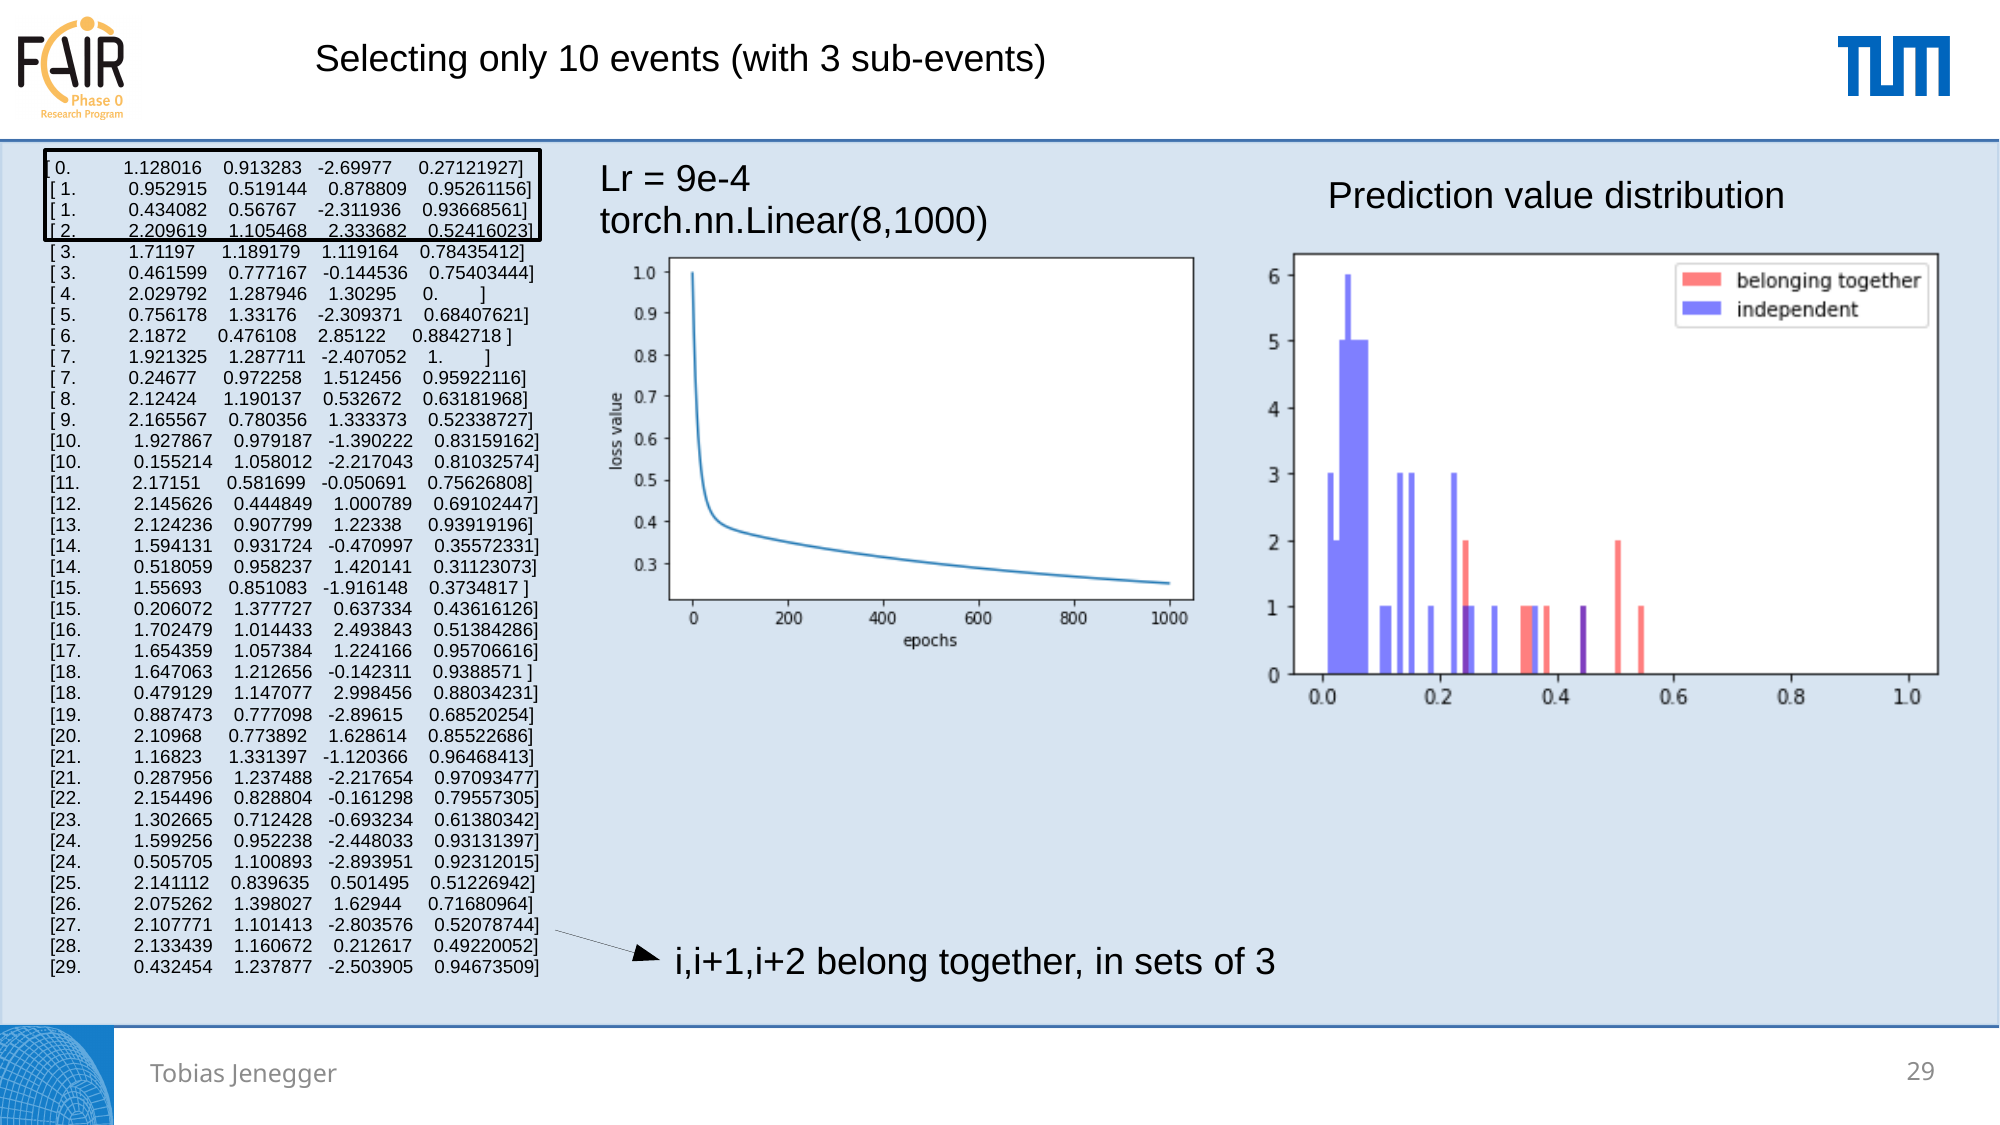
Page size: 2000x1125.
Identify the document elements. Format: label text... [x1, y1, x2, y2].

text_box [338, 194, 600, 267]
picture [1838, 36, 1950, 96]
picture [15, 15, 142, 120]
text_box Selecting only 10 events (with 3 sub-events) [300, 29, 1726, 87]
text_box [338, 194, 538, 238]
text_box [ 0. 1.128016 0.913283 -2.69977 0.27121927] [ 1. 0.952915 0.519144 0.878809 0.95261156] [ 1. 0.434082 0.56767 -2.311936 0.93668561] [ 2. 2.209619 1.105468 2.333682 0.52416023] [ 3. 1.71197 1.189179 1.119164 0.78435412] [ 3. 0.461599 0.777167 -0.144536 0.75403444] [ 4. 2.029792 1.287946 1.30295 0. ] [ 5. 0.756178 1.33176 -2.309371 0.68407621] [ 6. 2.1872 0.476108 2.85122 0.8842718 ] [ 7. 1.921325 1.287711 -2.407052 1. ] [ 7. 0.24677 0.972258 1.512456 0.95922116] [ 8. 2.12424 1.190137 0.532672 0.63181968] [ 9. 2.165567 0.780356 1.333373 0.52338727] [10. 1.927867 0.979187 -1.390222 0.83159162] [10. 0.155214 1.058012 -2.217043 0.81032574] [11. 2.17151 0.581699 -0.050691 0.75626808] [12. 2.145626 0.444849 1.000789 0.69102447] [13. 2.124236 0.907799 1.22338 0.93919196] [14. 1.594131 0.931724 -0.470997 0.35572331] [14. 0.518059 0.958237 1.420141 0.31123073] [15. 1.55693 0.851083 -1.916148 0.3734817 ] [15. 0.206072 1.377727 0.637334 0.43616126] [16. 1.702479 1.014433 2.493843 0.51384286] [17. 1.654359 1.057384 1.224166 0.95706616] [18. 1.647063 1.212656 -0.142311 0.9388571 ] [18. 0.479129 1.147077 2.998456 0.88034231] [19. 0.887473 0.777098 -2.89615 0.68520254] [20. 2.10968 0.773892 1.628614 0.85522686] [21. 1.16823 1.331397 -1.120366 0.96468413] [21. 0.287956 1.237488 -2.217654 0.97093477] [22. 2.154496 0.828804 -0.161298 0.79557305] [23. 1.302665 0.712428 -0.693234 0.61380342] [24. 1.599256 0.952238 -2.448033 0.93131397] [24. 0.505705 1.100893 -2.893951 0.92312015] [25. 2.141112 0.839635 0.501495 0.51226942] [26. 2.075262 1.398027 1.62944 0.71680964] [27. 2.107771 1.101413 -2.803576 0.52078744] [28. 2.133439 1.160672 0.212617 0.49220052] [29. 0.432454 1.237877 -2.503905 0.94673509] [30, 149, 1306, 985]
picture [0, 1025, 114, 1125]
text_box Prediction value distribution [1313, 167, 1899, 225]
picture [1253, 242, 1951, 721]
text_box [ 0. 1.128016 0.913283 -2.69977 0.27121927] [ 1. 0.952915 0.519144 0.878809 0.95261156] [ 1. 0.434082 0.56767 -2.311936 0.93668561] [ 2. 2.209619 1.105468 2.333682 0.52416023] [ 3. 1.71197 1.189179 1.119164 0.78435412] [ 3. 0.461599 0.777167 -0.144536 0.75403444] [ 4. 2.029792 1.287946 1.30295 0. ] [ 5. 0.756178 1.33176 -2.309371 0.68407621] [ 6. 2.1872 0.476108 2.85122 0.8842718 ] [ 7. 1.921325 1.287711 -2.407052 1. ] [ 7. 0.24677 0.972258 1.512456 0.95922116] [ 8. 2.12424 1.190137 0.532672 0.63181968] [ 9. 2.165567 0.780356 1.333373 0.52338727] [10. 1.927867 0.979187 -1.390222 0.83159162] [10. 0.155214 1.058012 -2.217043 0.81032574] [11. 2.17151 0.581699 -0.050691 0.75626808] [12. 2.145626 0.444849 1.000789 0.69102447] [13. 2.124236 0.907799 1.22338 0.93919196] [14. 1.594131 0.931724 -0.470997 0.35572331] [14. 0.518059 0.958237 1.420141 0.31123073] [15. 1.55693 0.851083 -1.916148 0.3734817 ] [15. 0.206072 1.377727 0.637334 0.43616126] [16. 1.702479 1.014433 2.493843 0.51384286] [17. 1.654359 1.057384 1.224166 0.95706616] [18. 1.647063 1.212656 -0.142311 0.9388571 ] [18. 0.479129 1.147077 2.998456 0.88034231] [19. 0.887473 0.777098 -2.89615 0.68520254] [20. 2.10968 0.773892 1.628614 0.85522686] [21. 1.16823 1.331397 -1.120366 0.96468413] [21. 0.287956 1.237488 -2.217654 0.97093477] [22. 2.154496 0.828804 -0.161298 0.79557305] [23. 1.302665 0.712428 -0.693234 0.61380342] [24. 1.599256 0.952238 -2.448033 0.93131397] [24. 0.505705 1.100893 -2.893951 0.92312015] [25. 2.141112 0.839635 0.501495 0.51226942] [26. 2.075262 1.398027 1.62944 0.71680964] [27. 2.107771 1.101413 -2.803576 0.52078744] [28. 2.133439 1.160672 0.212617 0.49220052] [29. 0.432454 1.237877 -2.503905 0.94673509] [47, 152, 538, 238]
picture [600, 248, 1204, 659]
text_box i,i+1,i+2 belong together, in sets of 3 [660, 933, 1861, 991]
text_box Lr = 9e-4 torch.nn.Linear(8,1000) [585, 149, 1201, 249]
text_box [1201, 194, 1614, 267]
